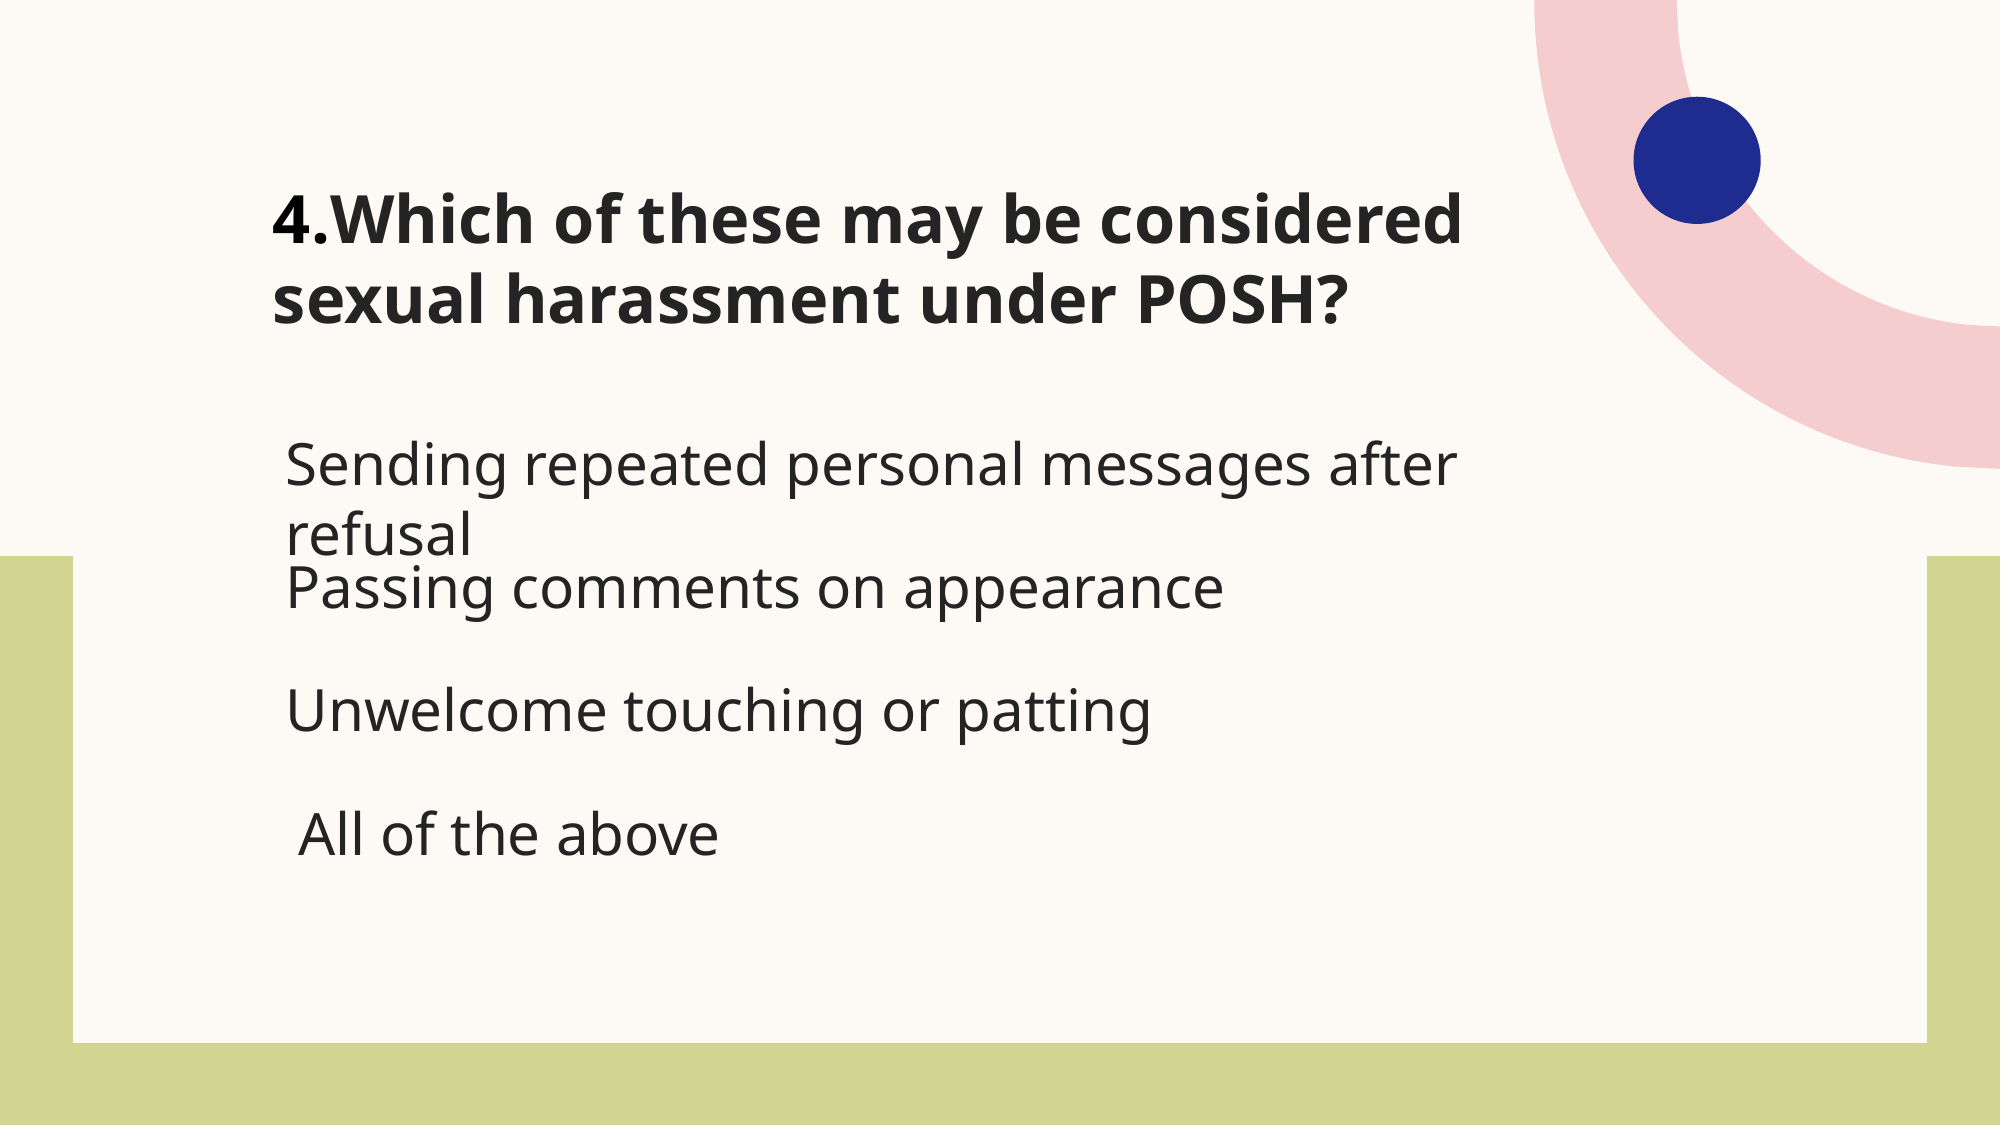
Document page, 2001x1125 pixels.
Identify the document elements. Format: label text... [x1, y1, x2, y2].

text_box Unwelcome touching or patting [270, 666, 1273, 752]
text_box Passing comments on appearance [270, 542, 1273, 629]
text_box 4.Which of these may be considered sexual harassment under POSH? [258, 89, 1604, 428]
text_box All of the above [283, 789, 1285, 876]
text_box Sending repeated personal messages after refusal [270, 419, 1672, 506]
